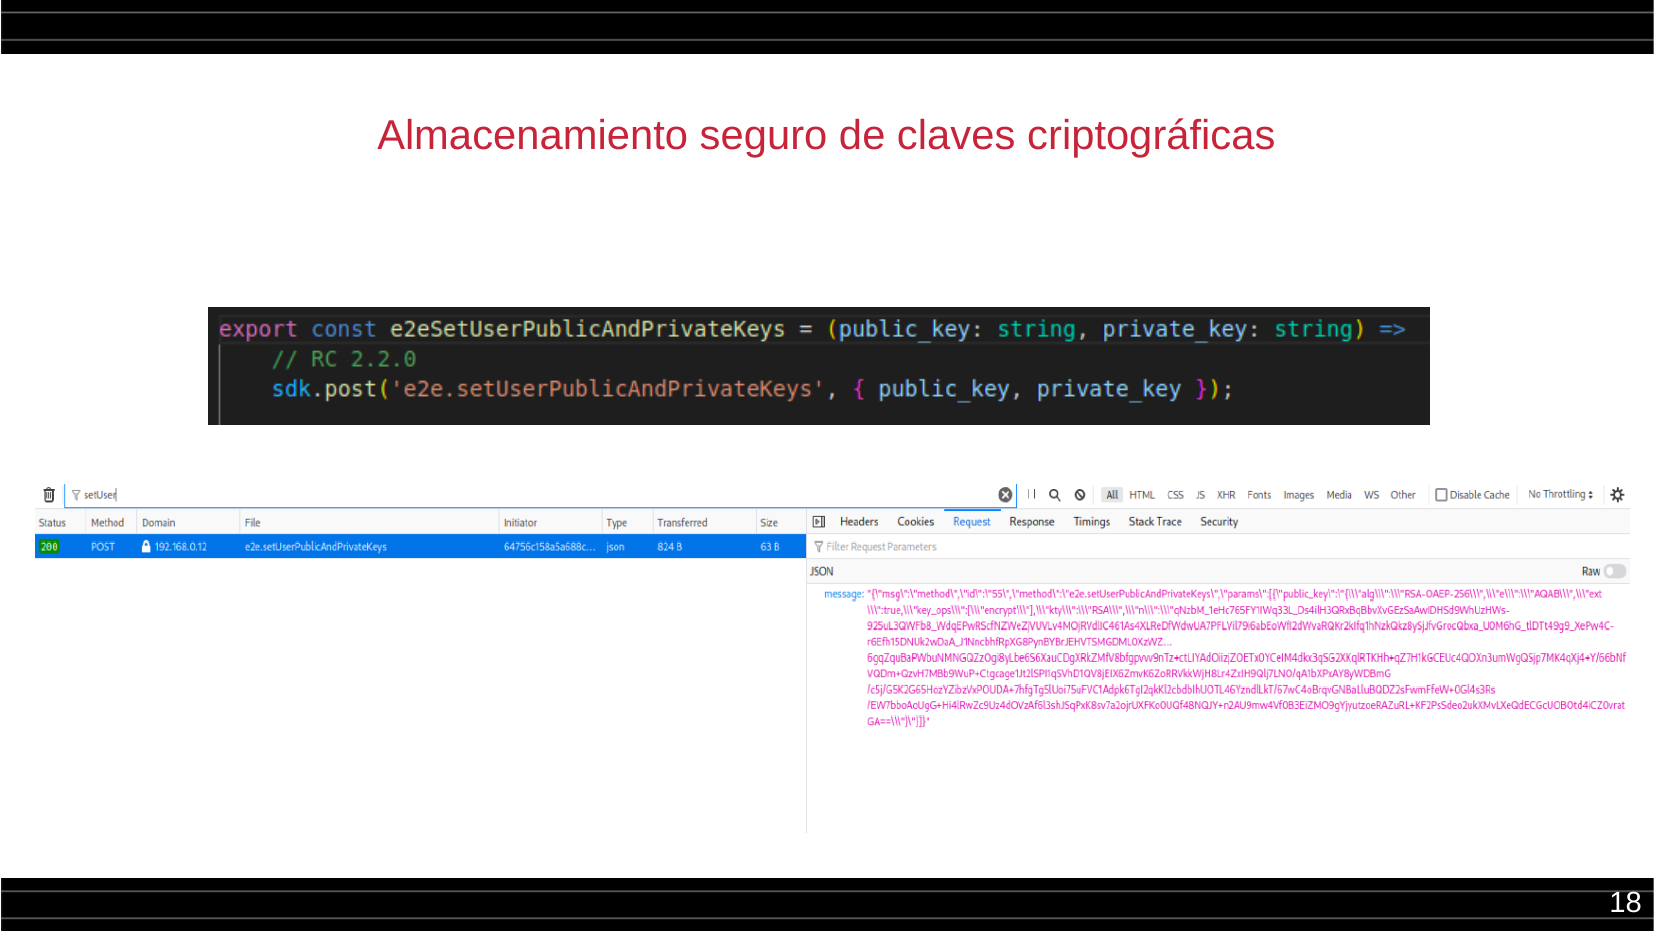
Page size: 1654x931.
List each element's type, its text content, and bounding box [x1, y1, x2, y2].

title Almacenamiento seguro de claves criptográficas [82, 92, 1571, 178]
picture [1, 878, 1654, 931]
picture [1, 0, 1654, 54]
picture [208, 307, 1430, 425]
picture [35, 484, 1630, 833]
